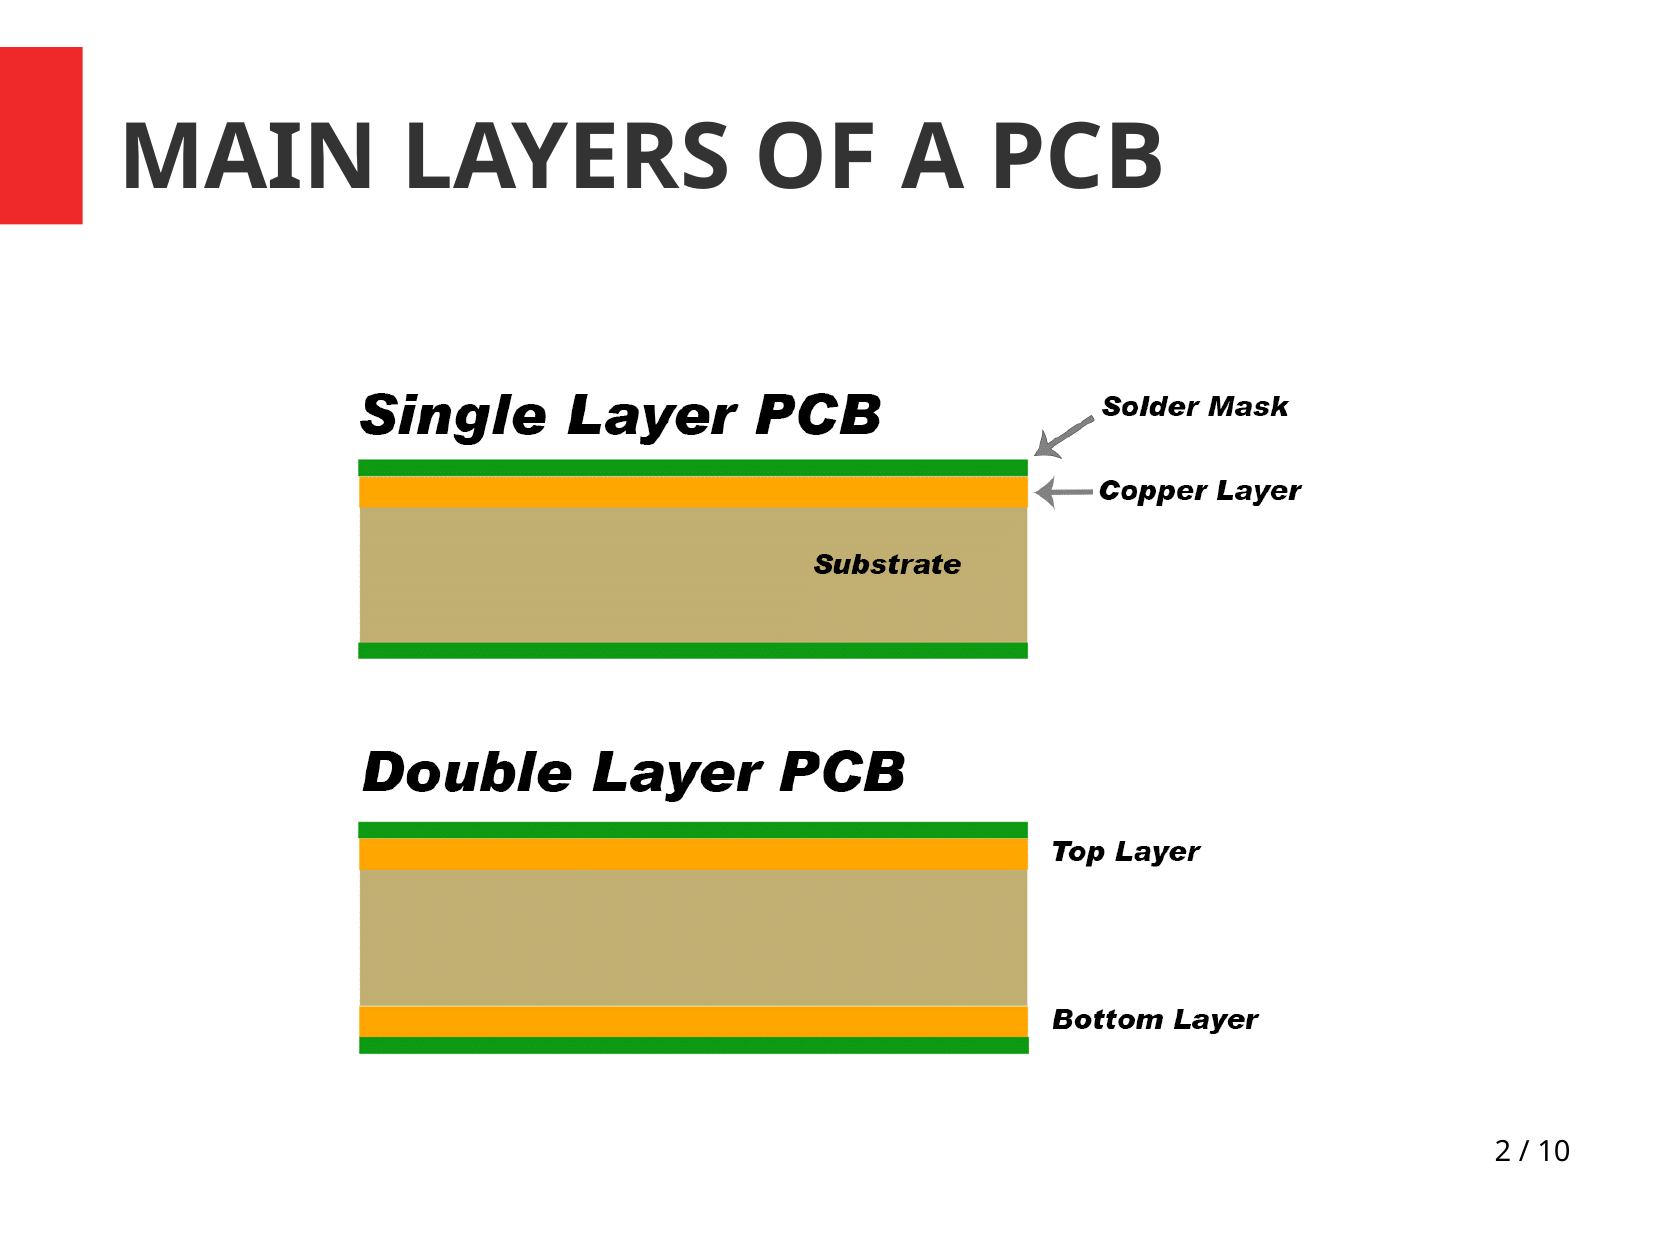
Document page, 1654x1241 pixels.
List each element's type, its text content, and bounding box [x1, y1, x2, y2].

picture [338, 354, 1315, 1074]
title MAIN LAYERS OF A PCB [118, 49, 1571, 257]
